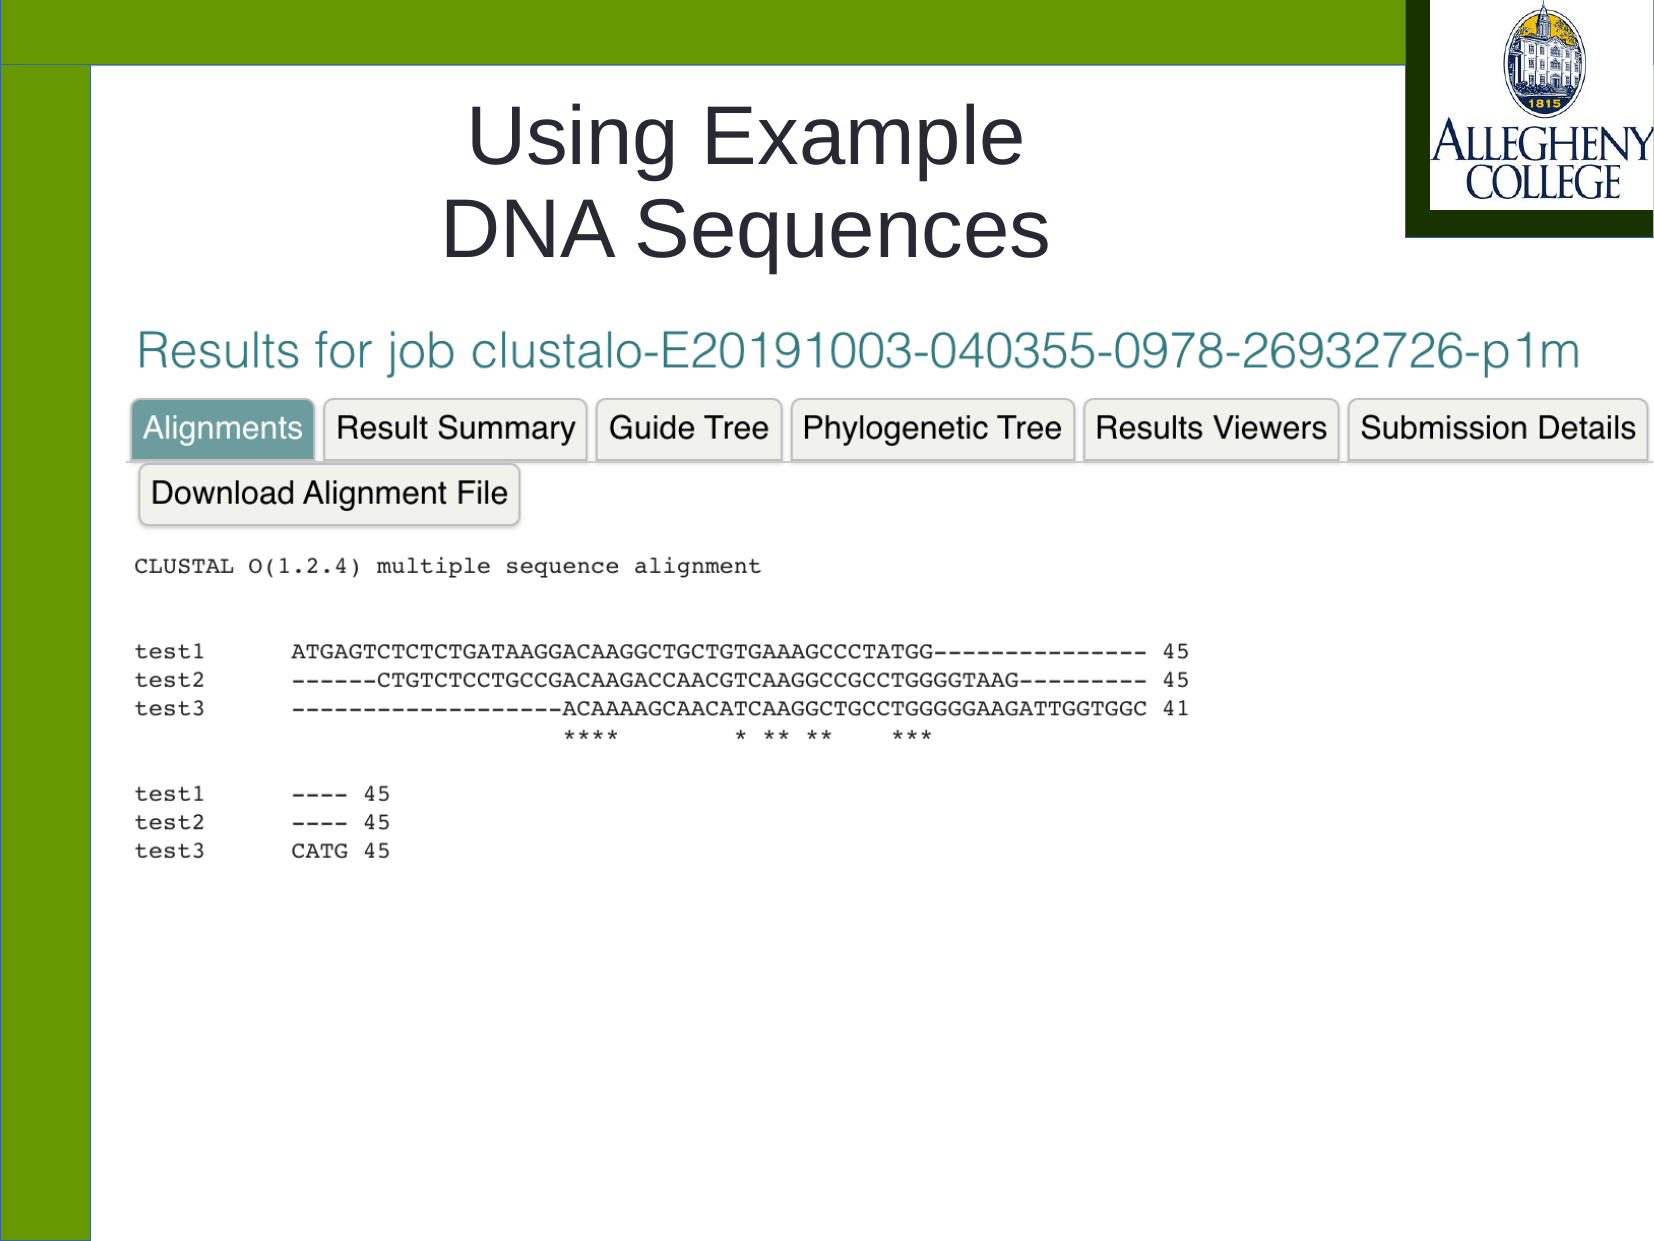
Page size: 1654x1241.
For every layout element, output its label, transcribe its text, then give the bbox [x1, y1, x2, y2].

title Using Example DNA Sequences [112, 78, 1381, 287]
text_box [0, 0, 1654, 1241]
picture [116, 282, 1654, 1053]
picture [1430, 0, 1654, 210]
